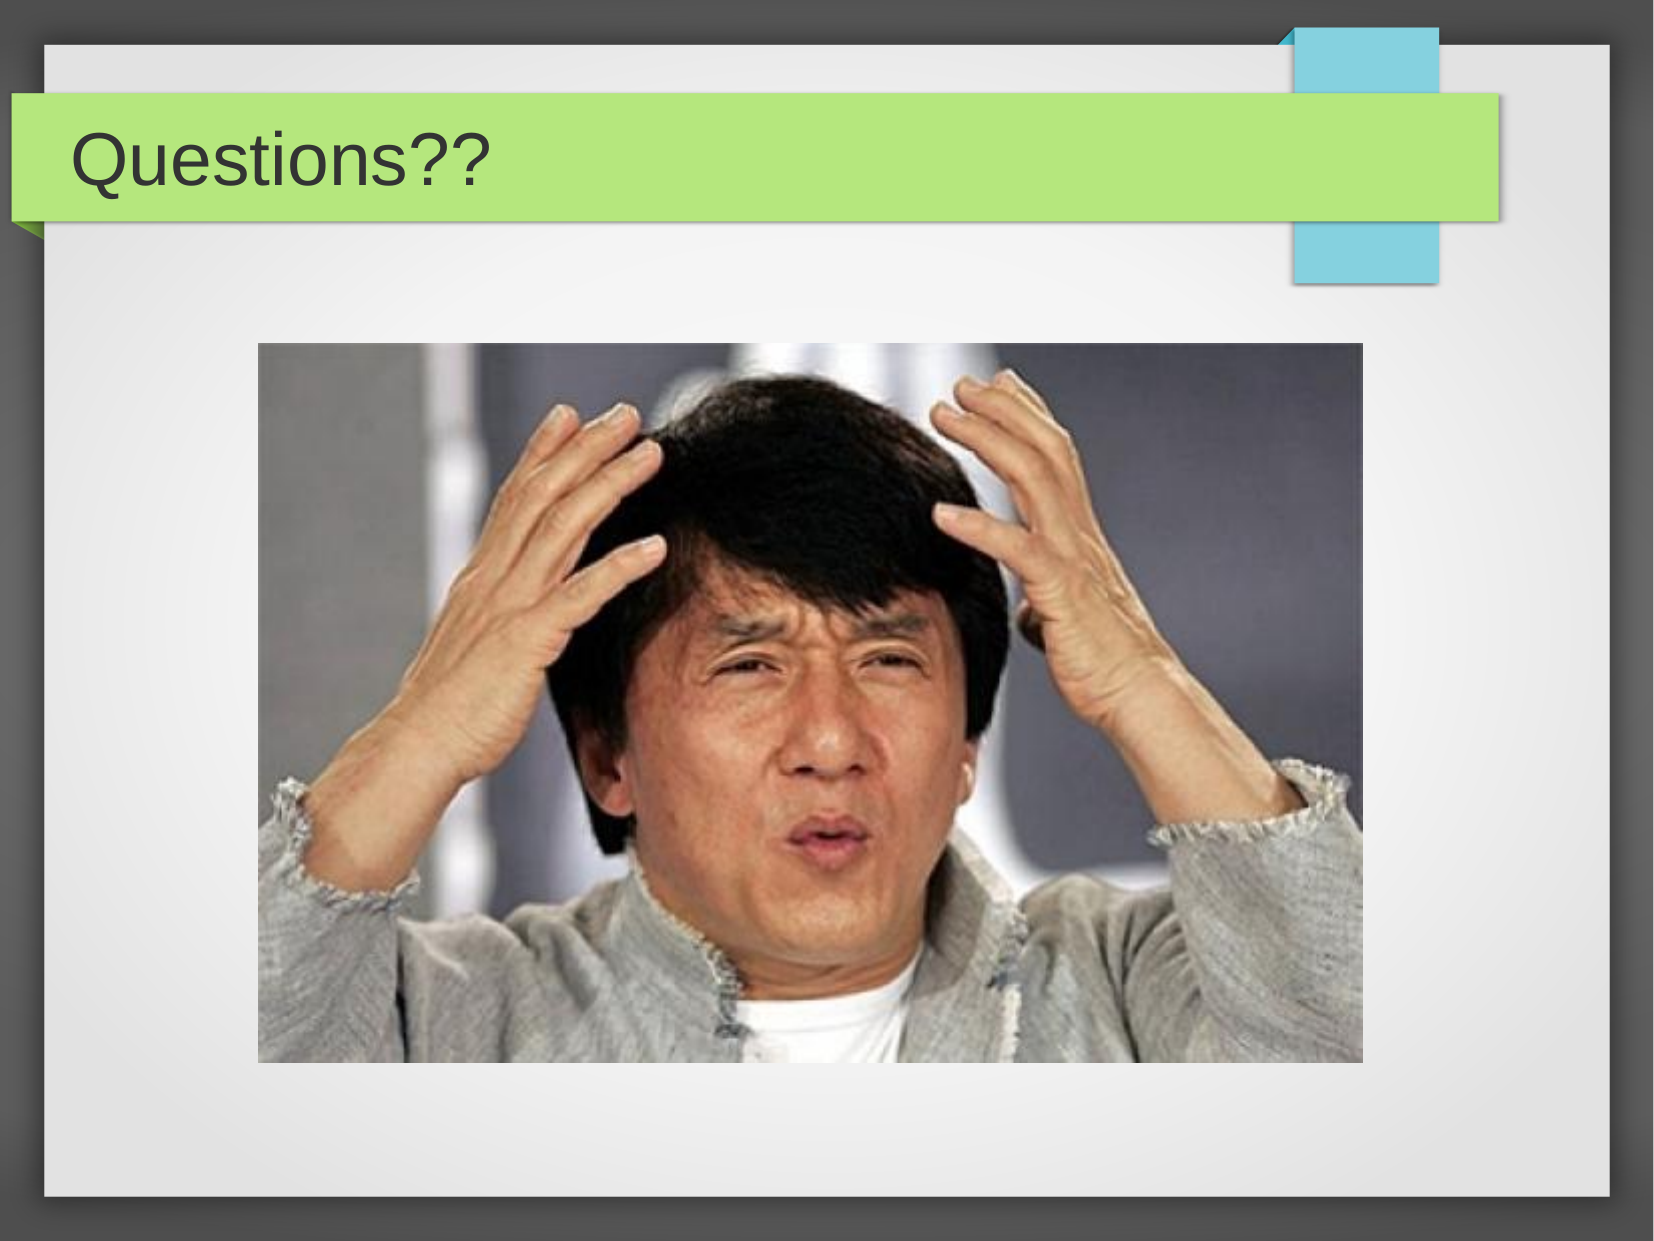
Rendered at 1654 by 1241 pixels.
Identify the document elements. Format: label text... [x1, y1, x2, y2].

picture [0, 0, 1654, 1241]
title Questions?? [70, 106, 1229, 213]
